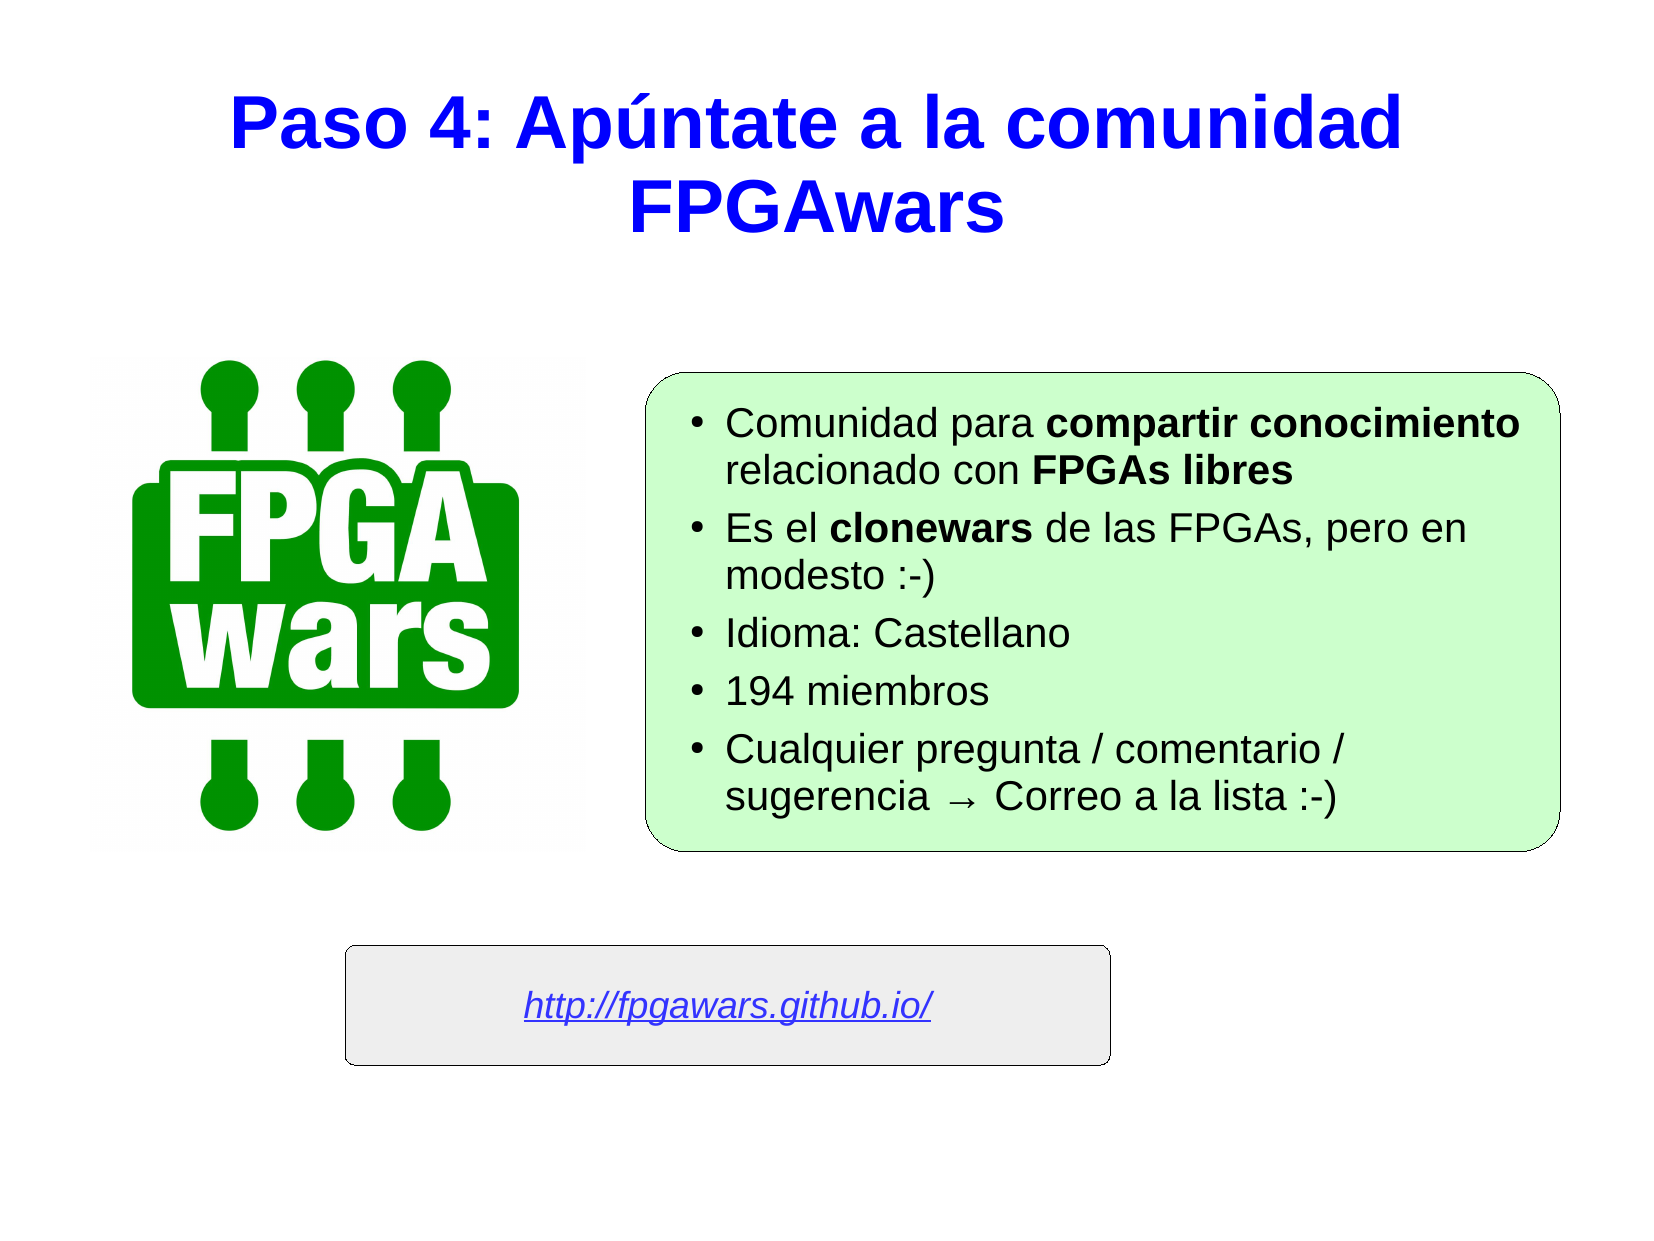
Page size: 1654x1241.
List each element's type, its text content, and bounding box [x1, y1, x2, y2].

text_box Comunidad para compartir conocimiento relacionado con FPGAs libres Es el clonewars de las FPGAs, pero en modesto :-) Idioma: Castellano 194 miembros Cualquier pregunta / comentario / sugerencia → Correo a la lista :-) [675, 392, 1561, 886]
picture [90, 357, 586, 852]
text_box http://fpgawars.github.io/ [345, 945, 1111, 1066]
text_box [645, 372, 1555, 851]
text_box Paso 4: Apúntate a la comunidad FPGAwars [90, 73, 1546, 257]
